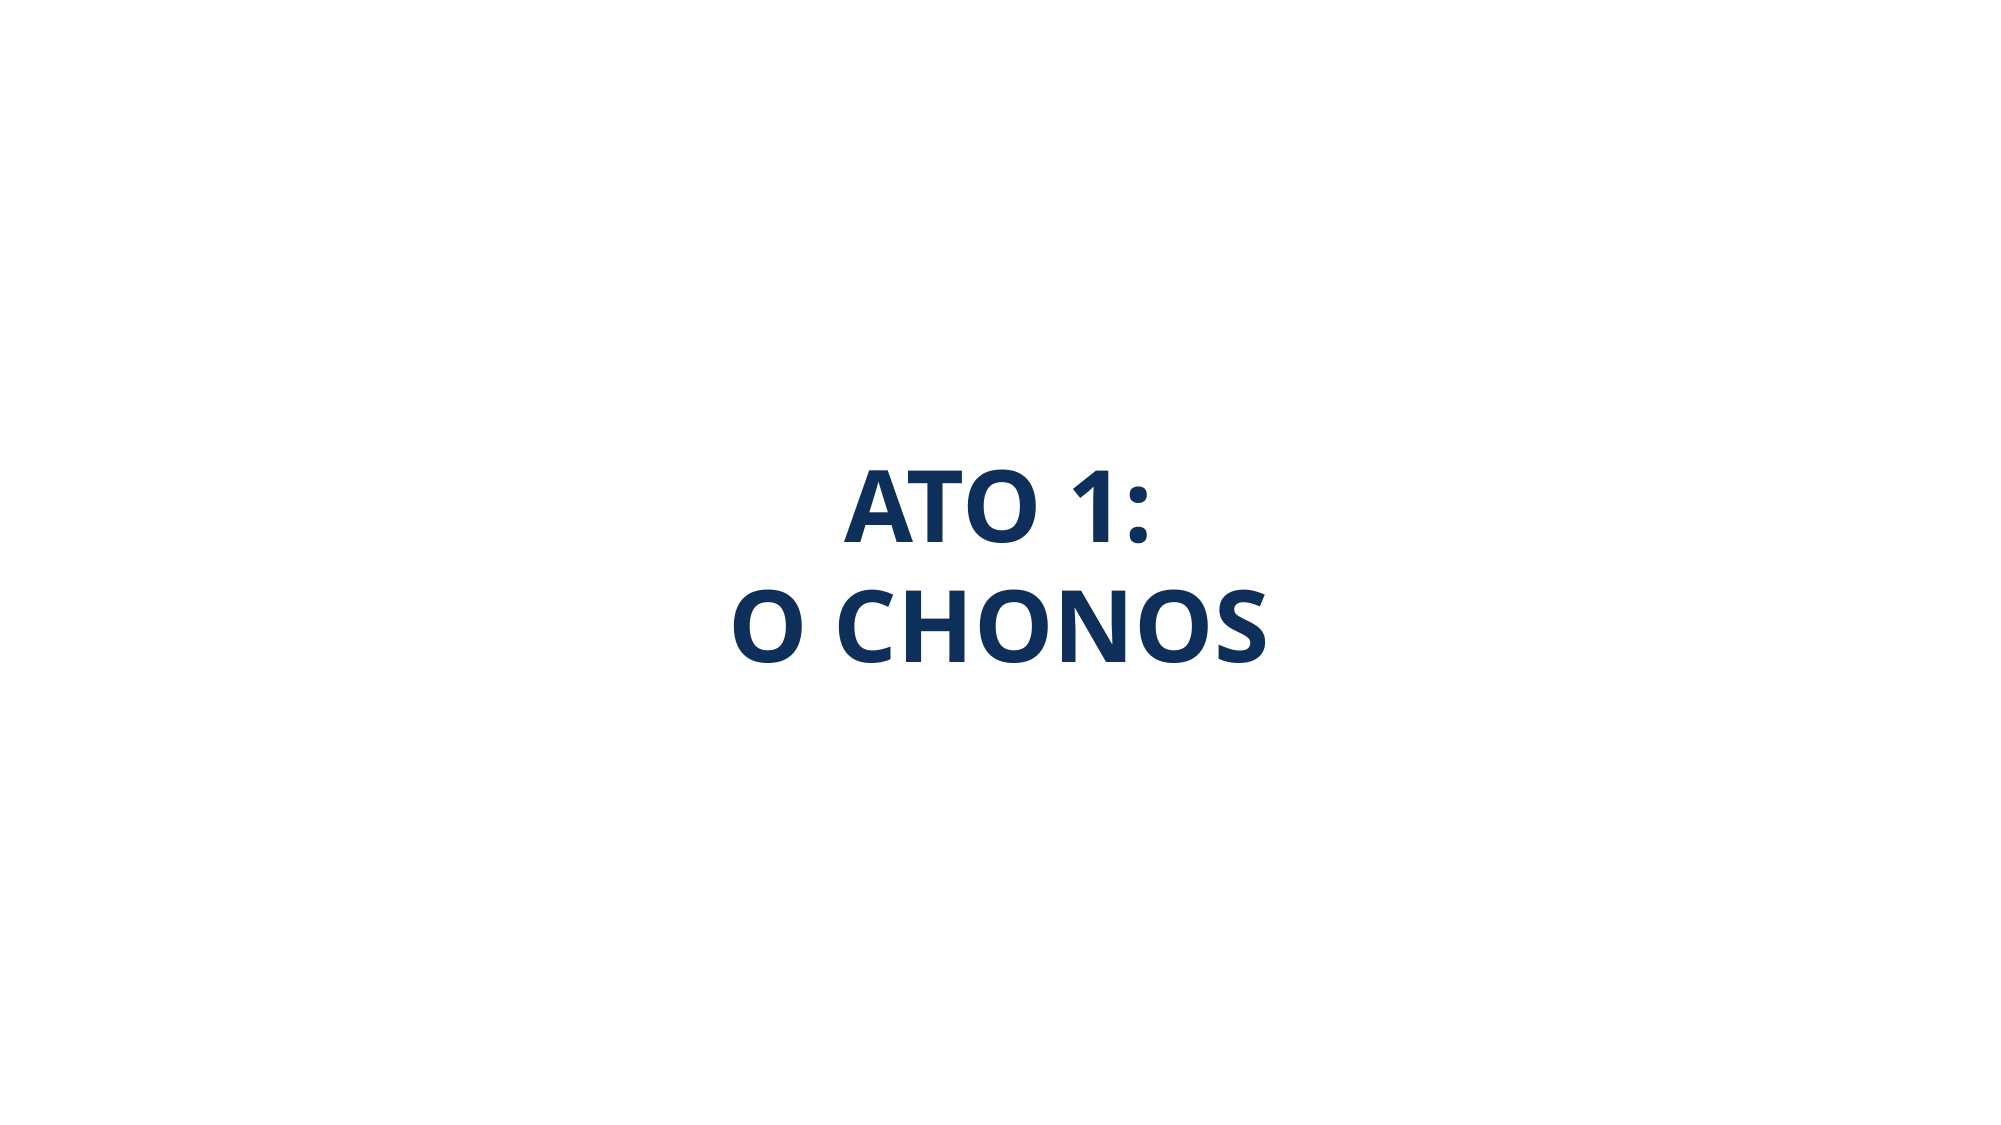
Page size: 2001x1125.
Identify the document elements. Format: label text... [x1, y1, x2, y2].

text_box ATO 1: O CHONOS [393, 435, 1605, 690]
